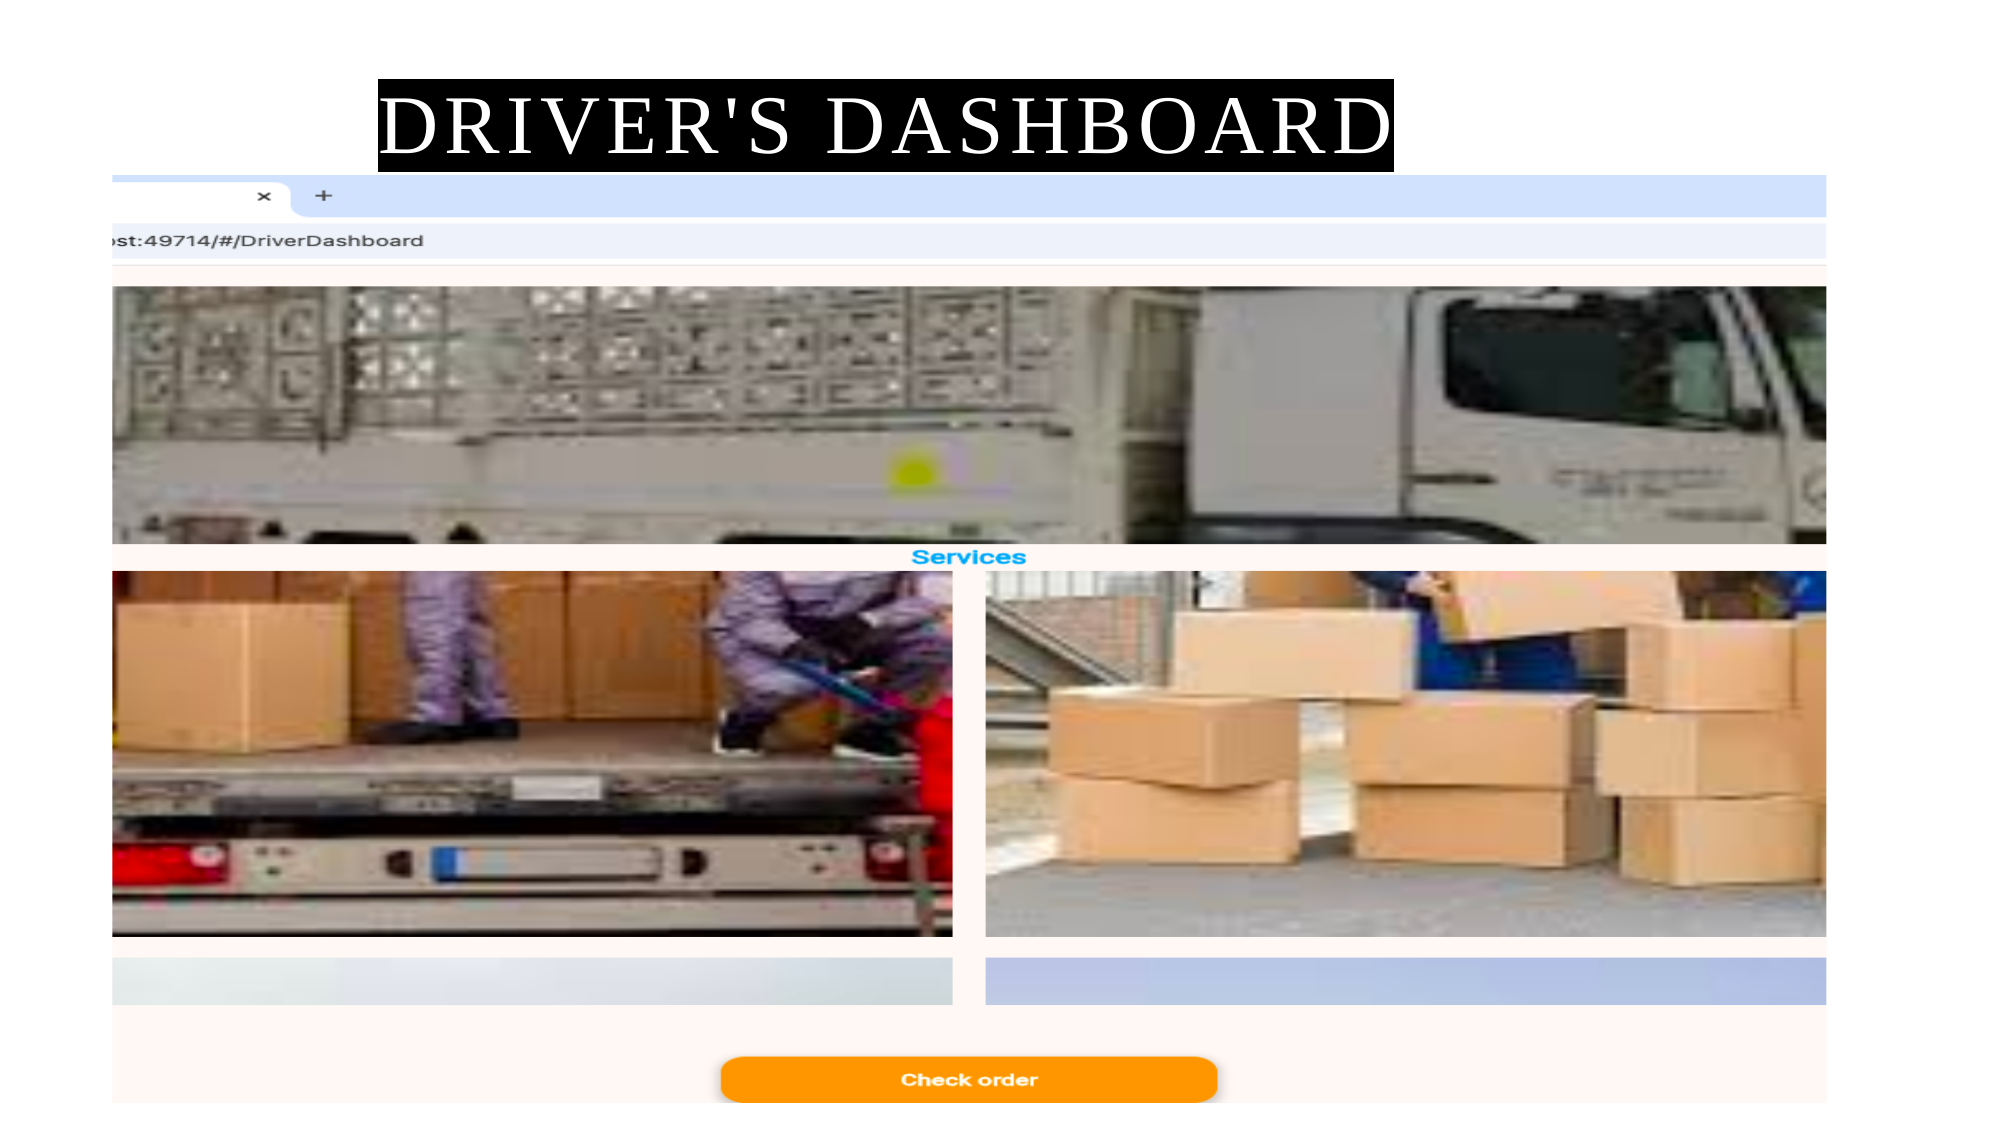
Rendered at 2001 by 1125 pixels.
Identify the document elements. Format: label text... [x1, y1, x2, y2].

picture [112, 175, 1827, 1103]
title Driver's Dashboard [43, 0, 1729, 178]
